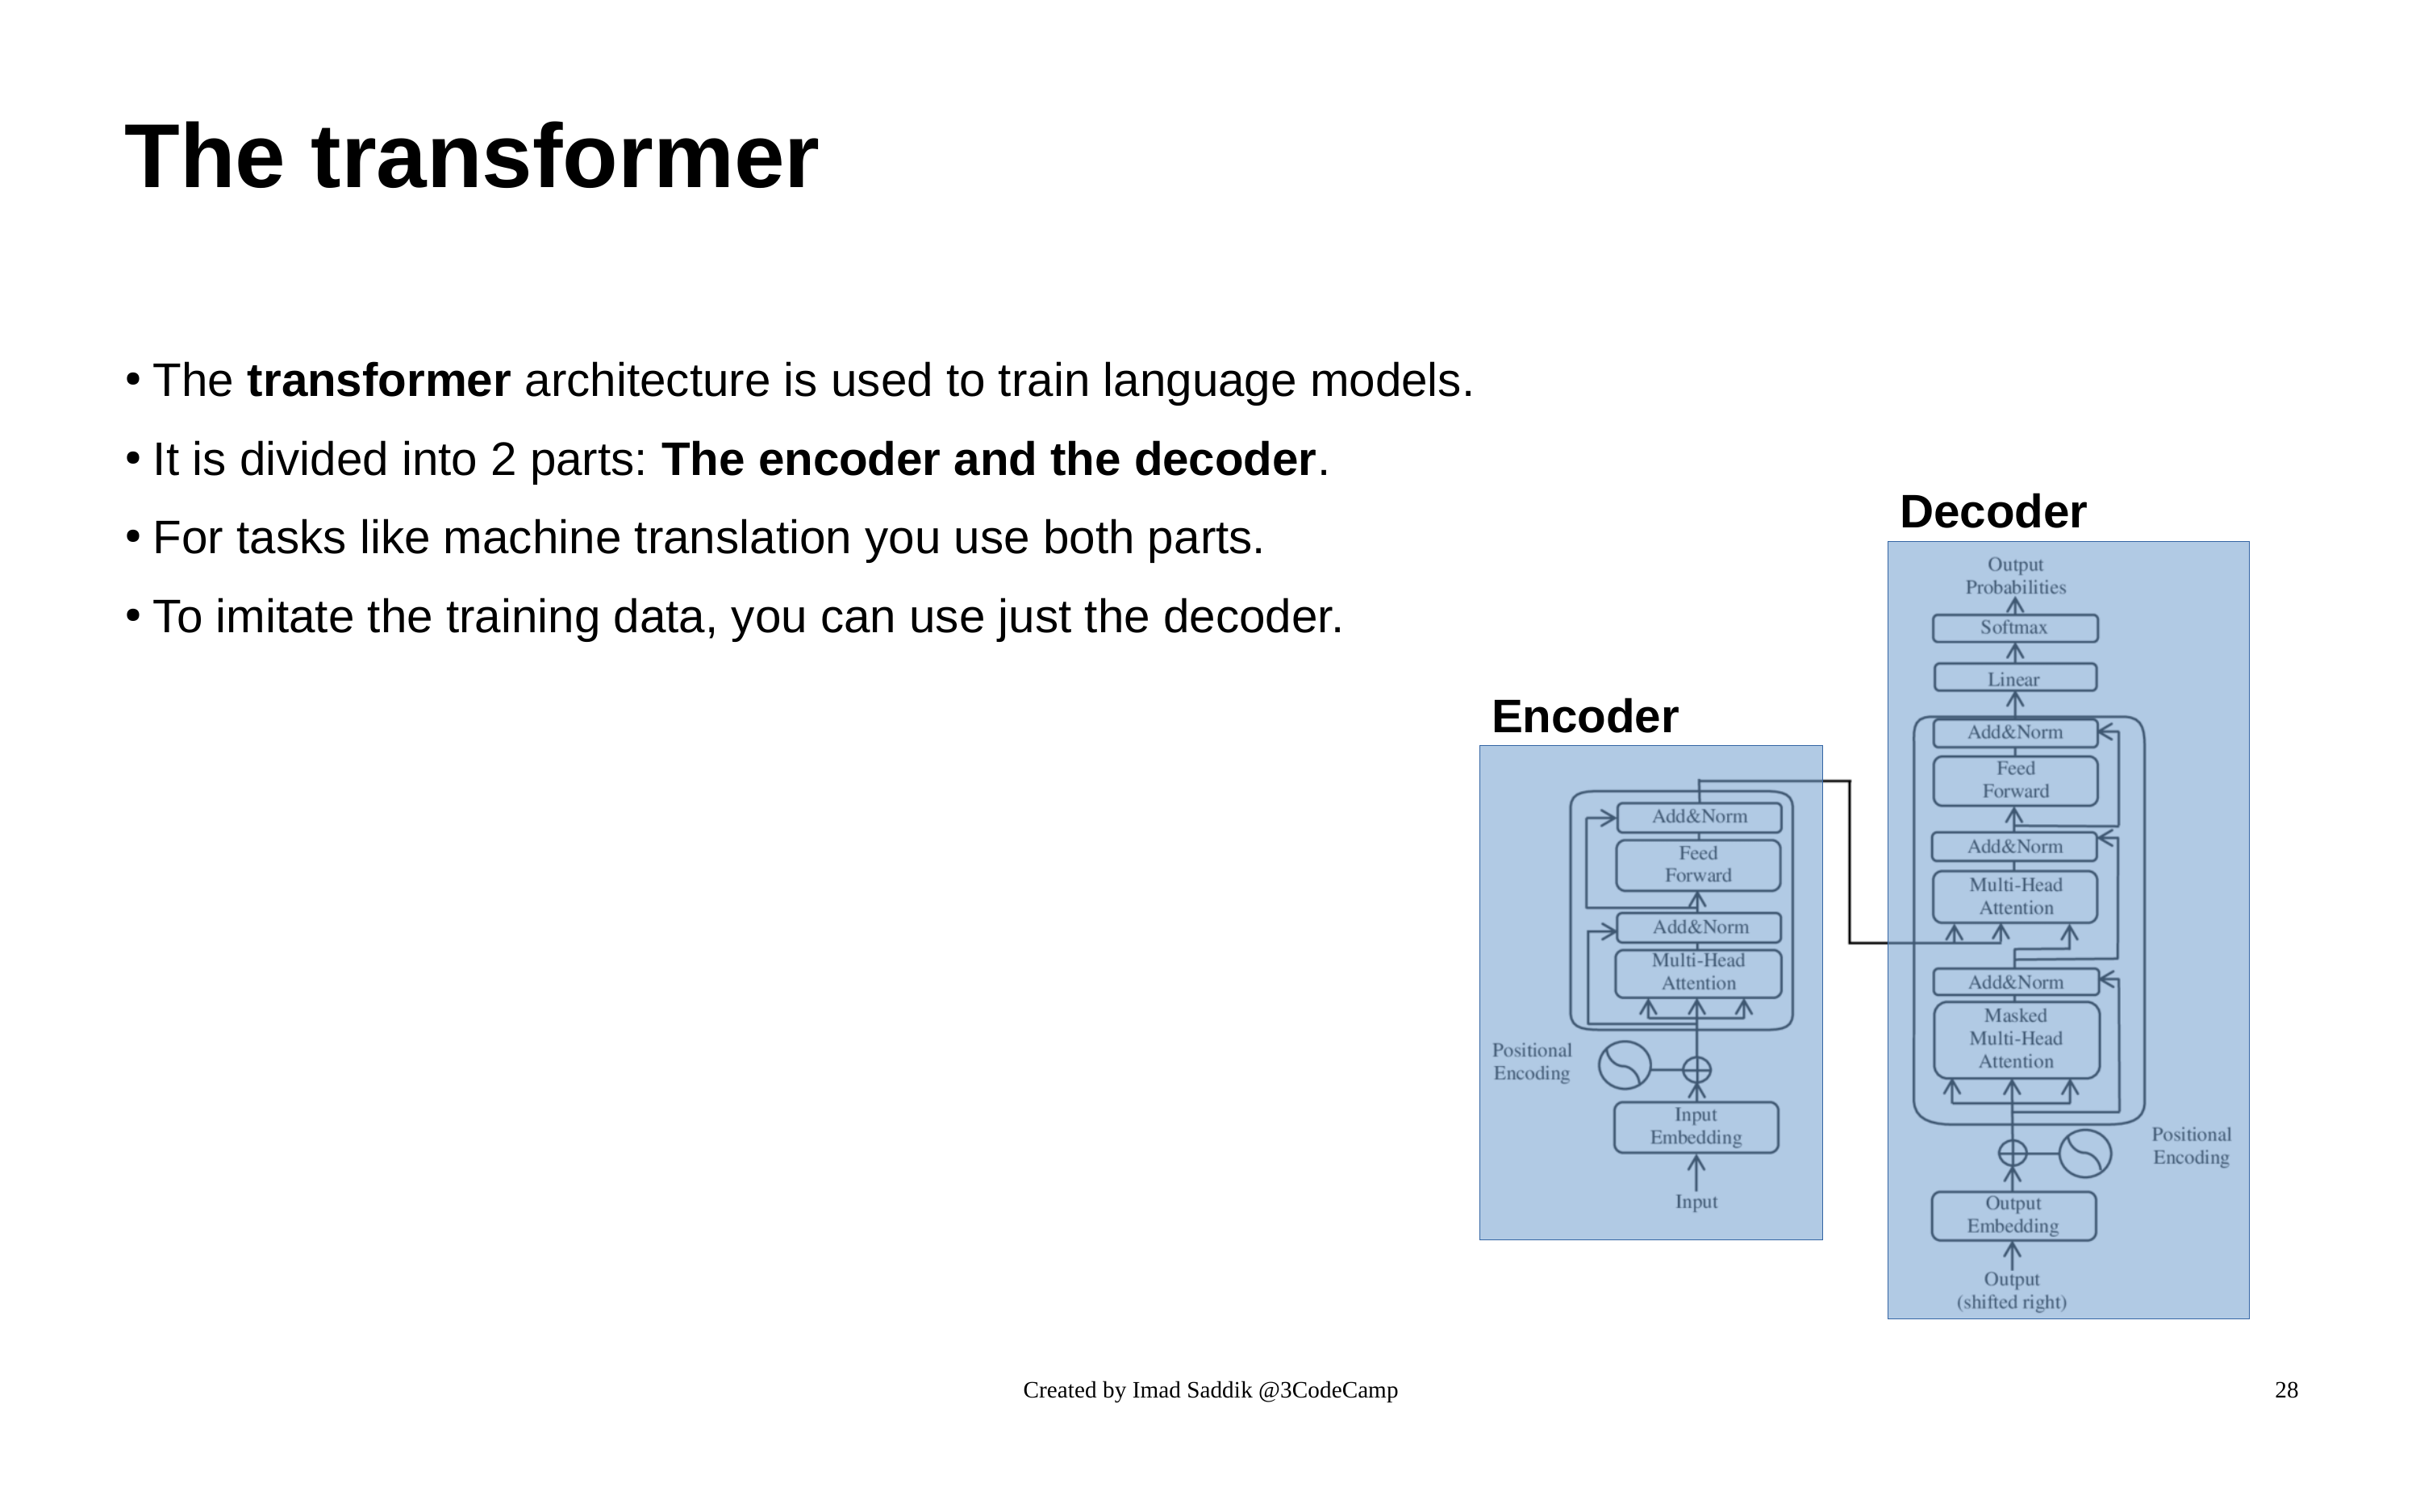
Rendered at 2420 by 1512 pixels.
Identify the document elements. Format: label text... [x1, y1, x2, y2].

text_box The transformer architecture is used to train language models. It is divided into 2 parts: The encoder and the decoder. For tasks like machine translation you use both parts. To imitate the training data, you can use just the decoder. [112, 322, 1906, 648]
text_box Encoder [1479, 684, 1816, 749]
text_box [1888, 541, 2250, 1319]
picture [1425, 544, 2300, 1331]
text_box The transformer [112, 61, 1664, 251]
text_box [1479, 745, 1823, 1240]
text_box Decoder [1888, 479, 2223, 544]
